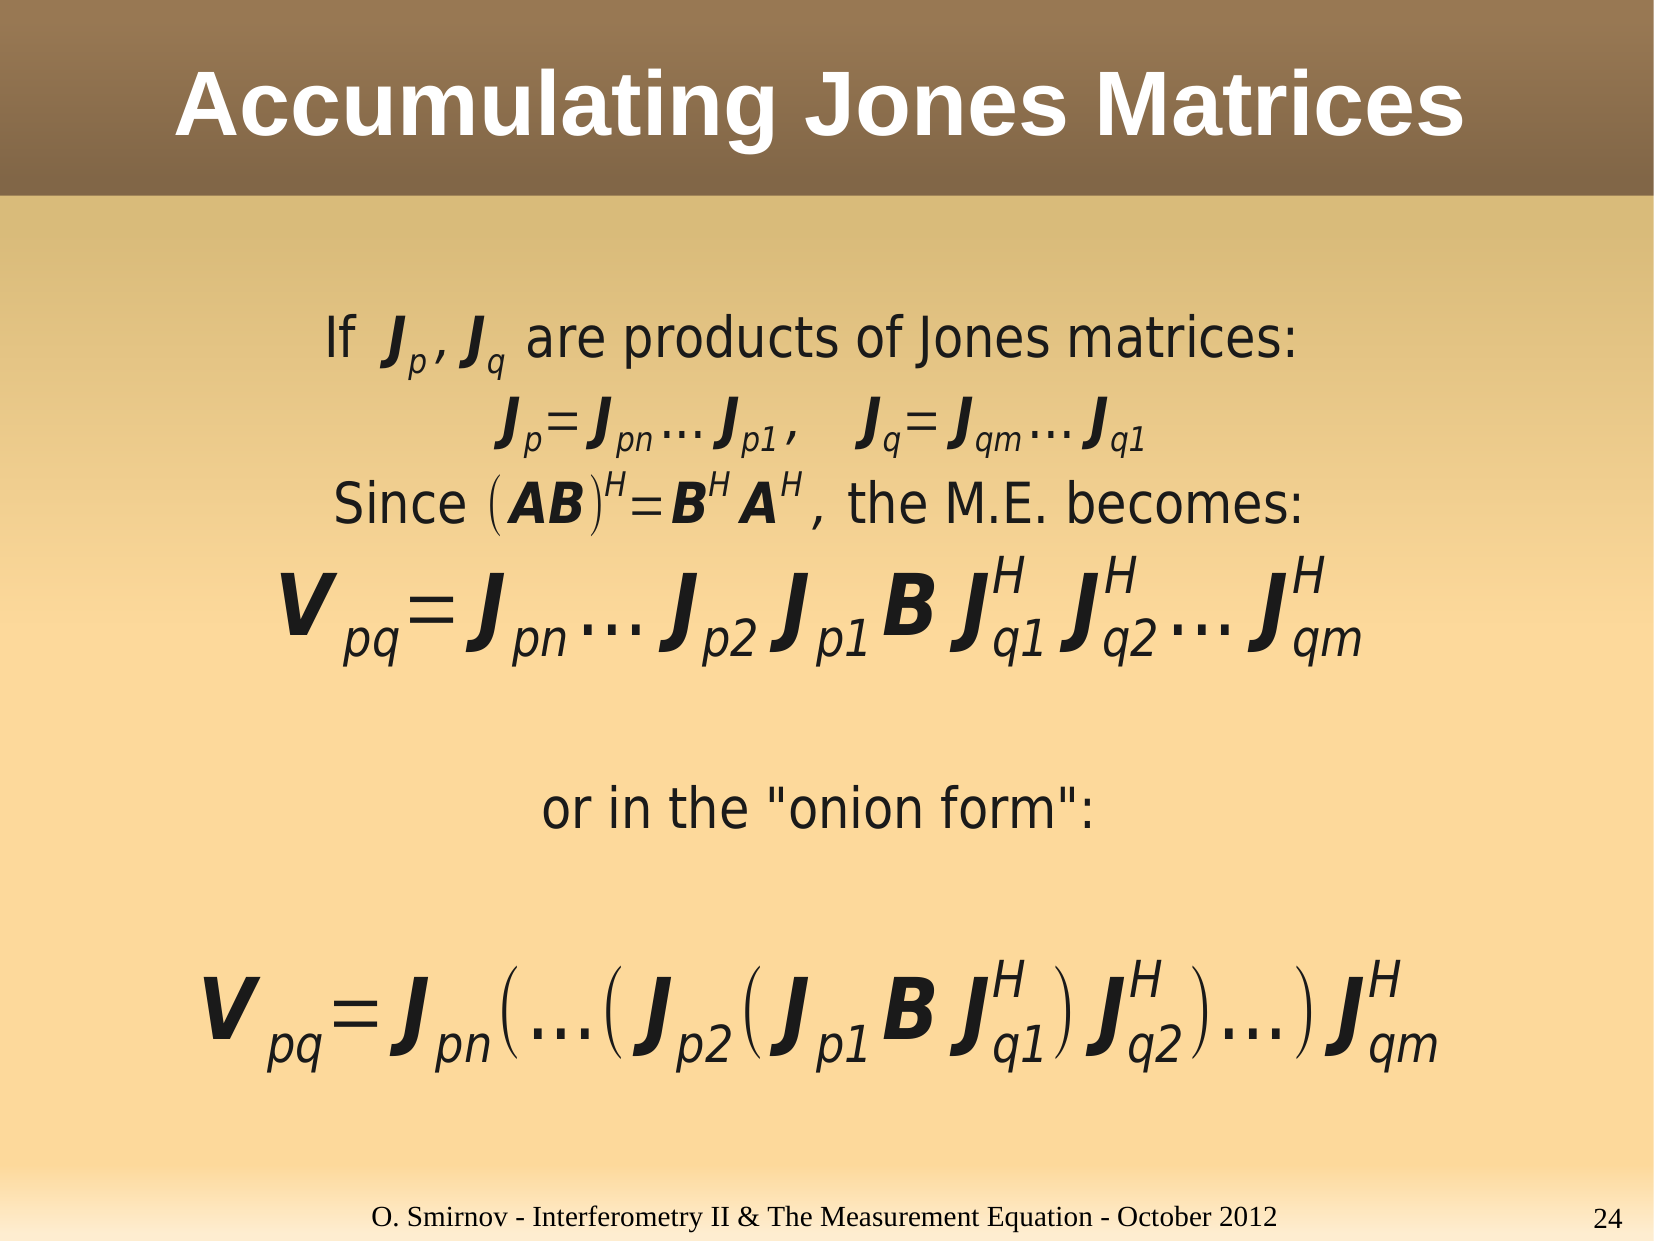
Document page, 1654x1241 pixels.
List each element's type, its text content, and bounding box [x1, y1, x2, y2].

picture [0, 0, 1654, 1241]
title Accumulating Jones Matrices [76, 0, 1565, 208]
chart [192, 305, 1446, 1074]
